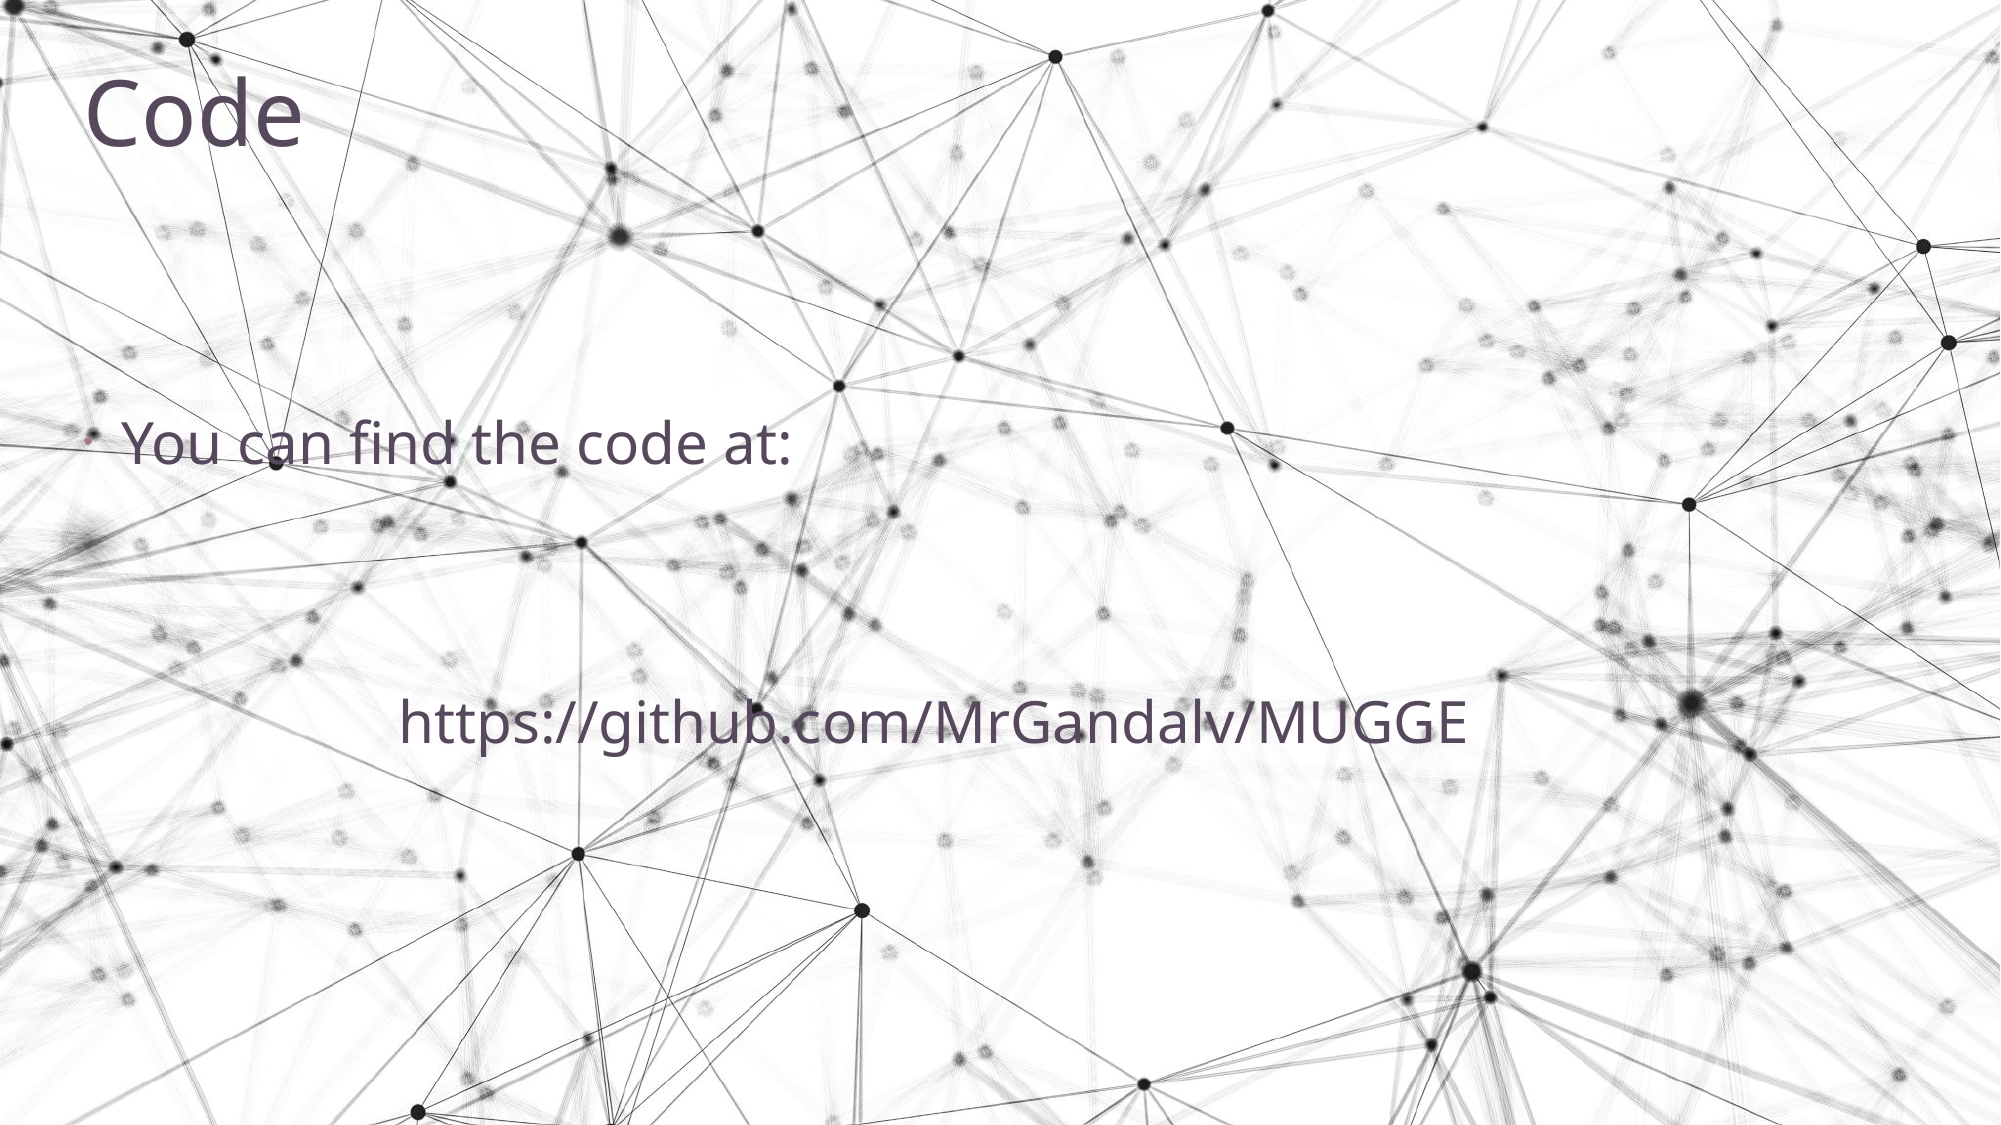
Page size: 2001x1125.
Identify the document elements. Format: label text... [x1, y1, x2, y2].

list You can find the code at: https://github.com/MrGandalv/MUGGE [68, 299, 1799, 990]
title Code [68, 59, 1799, 278]
picture [0, 0, 2000, 1125]
